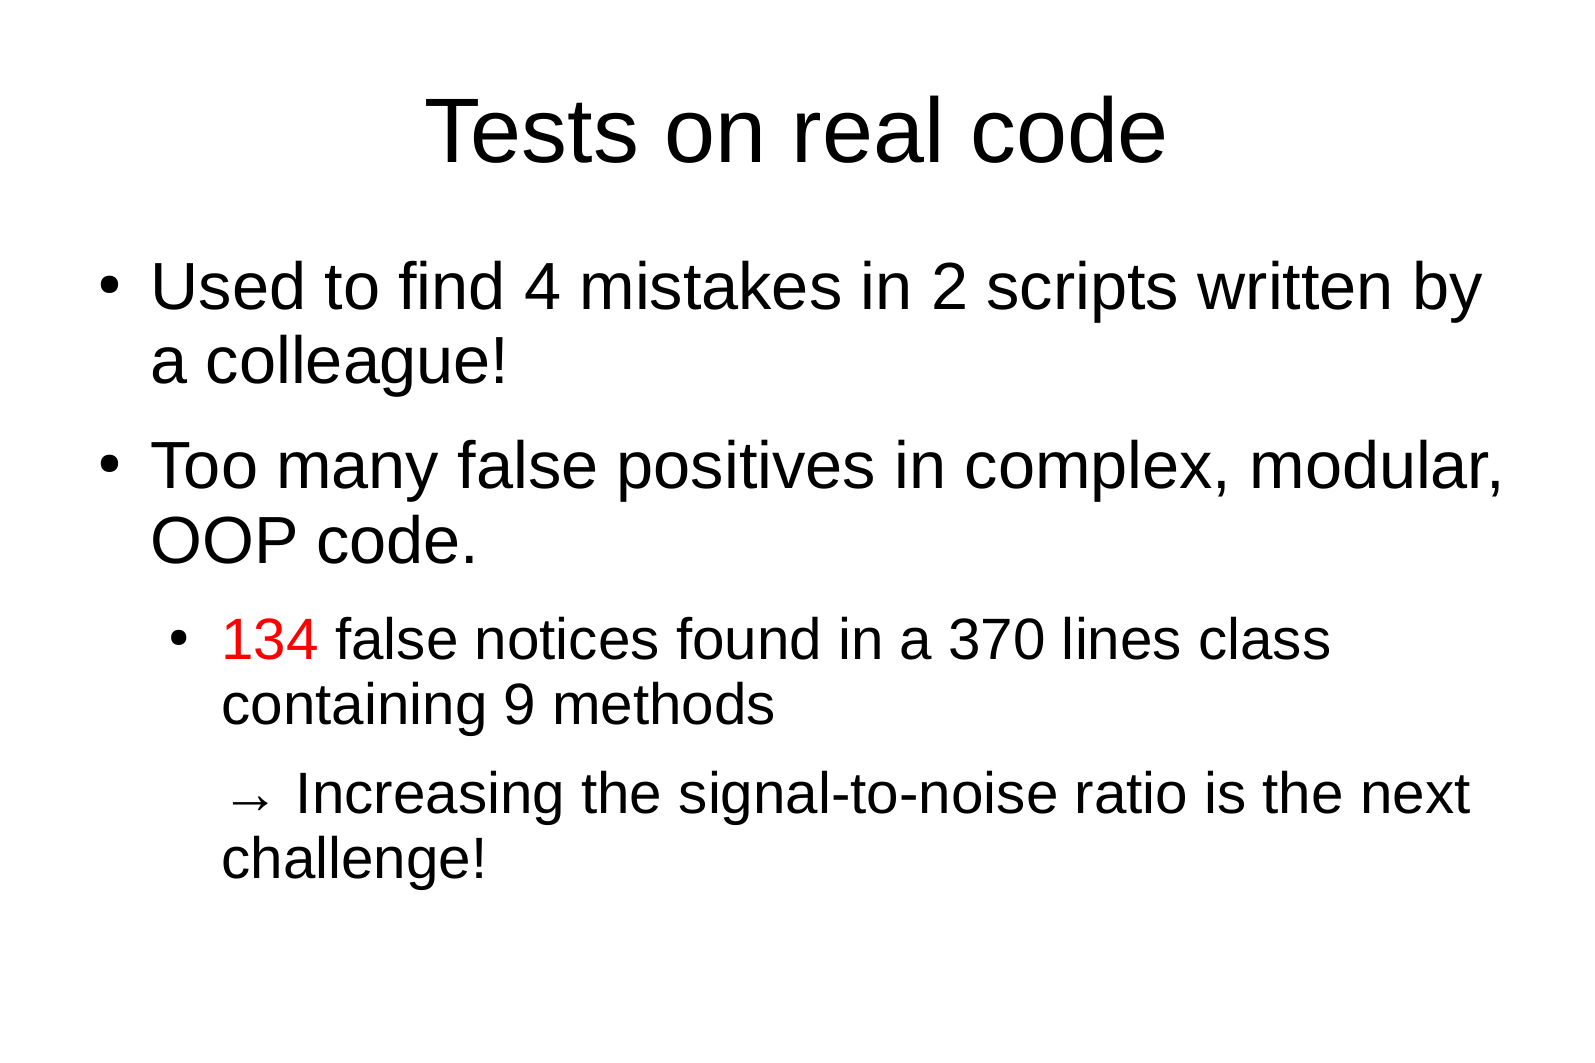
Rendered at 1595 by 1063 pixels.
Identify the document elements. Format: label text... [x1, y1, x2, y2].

list Used to find 4 mistakes in 2 scripts written by a colleague! Too many false positives in complex, modular, OOP code. 134 false notices found in a 370 lines class containing 9 methods → Increasing the signal-to-noise ratio is the next challenge! [79, 248, 1515, 936]
title Tests on real code [79, 49, 1515, 213]
